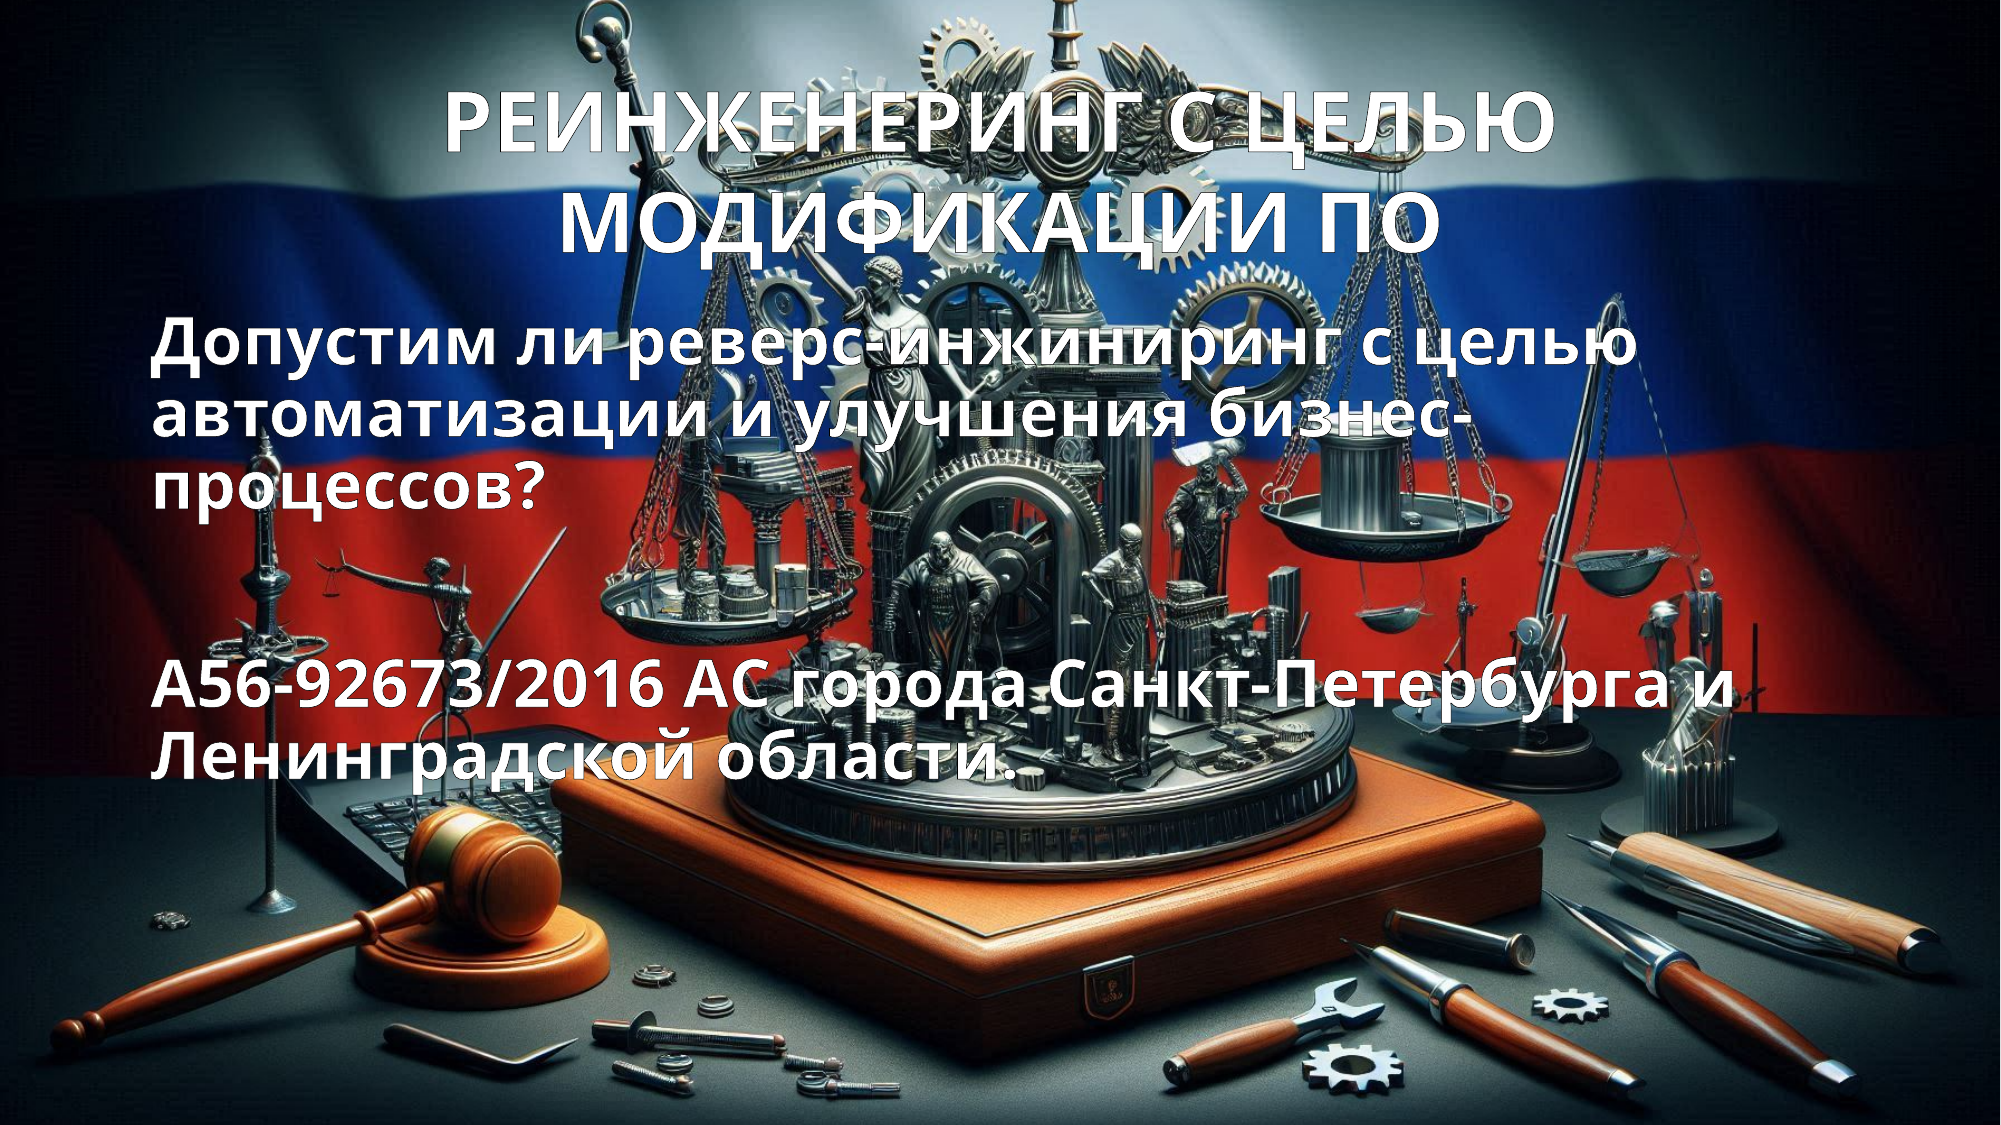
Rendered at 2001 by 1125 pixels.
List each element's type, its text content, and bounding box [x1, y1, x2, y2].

list Допустим ли реверс-инжиниринг с целью автоматизации и улучшения бизнес-процессов? А56-92673/2016 АС города Санкт-Петербурга и Ленинградской области. [135, 299, 1861, 1014]
picture [0, 0, 2001, 1125]
title РЕИНЖЕНЕРИНГ С ЦЕЛЬЮ МОДИФИКАЦИИ ПО [137, 59, 1863, 278]
